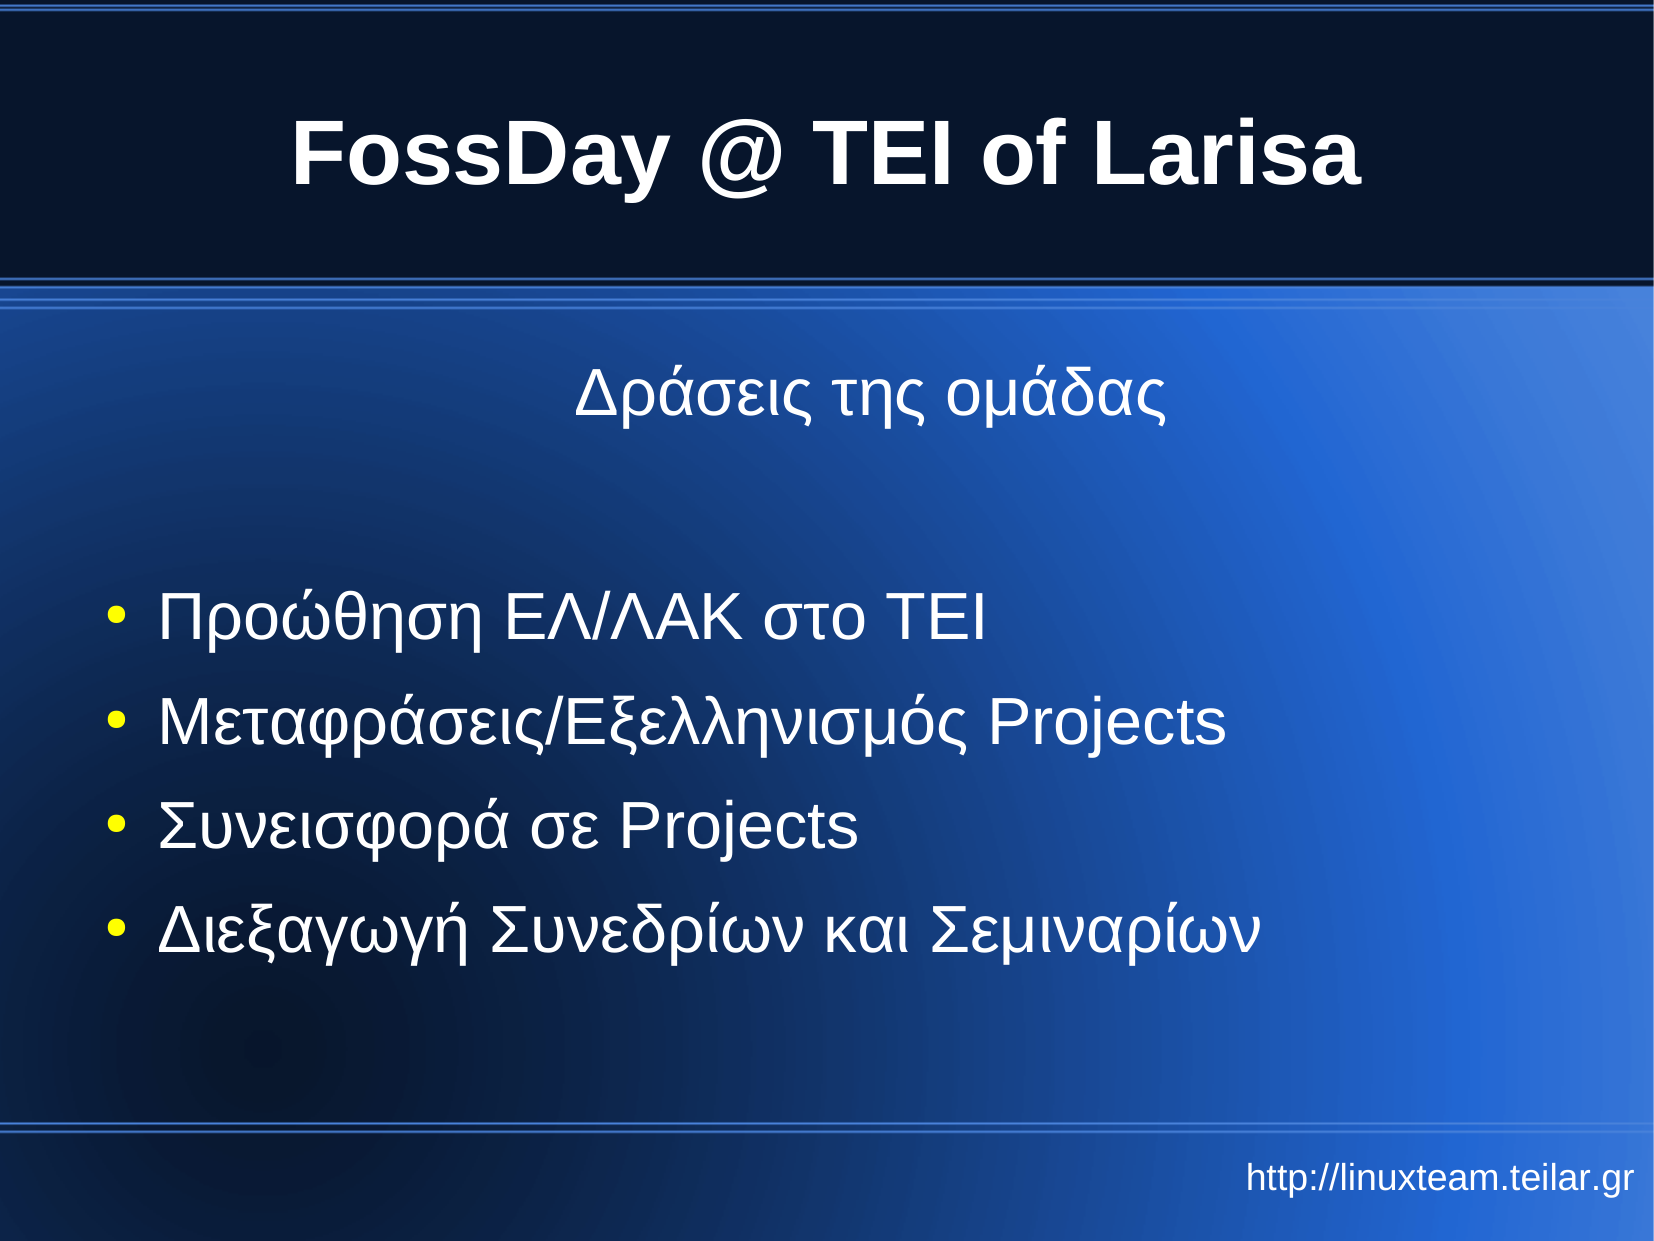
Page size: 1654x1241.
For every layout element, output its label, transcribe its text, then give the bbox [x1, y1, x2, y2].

picture [0, 0, 1654, 1241]
list Προώθηση ΕΛ/ΛΑΚ στο ΤΕΙ Μεταφράσεις/Εξελληνισμός Projects Συνεισφορά σε Projects Διεξαγωγή Συνεδρίων και Σεμιναρίων [86, 475, 1576, 976]
text_box http://linuxteam.teilar.gr [1200, 1155, 1636, 1201]
list Δράσεις της ομάδας [82, 355, 1571, 451]
title FossDay @ TEI of Larisa [82, 49, 1571, 257]
